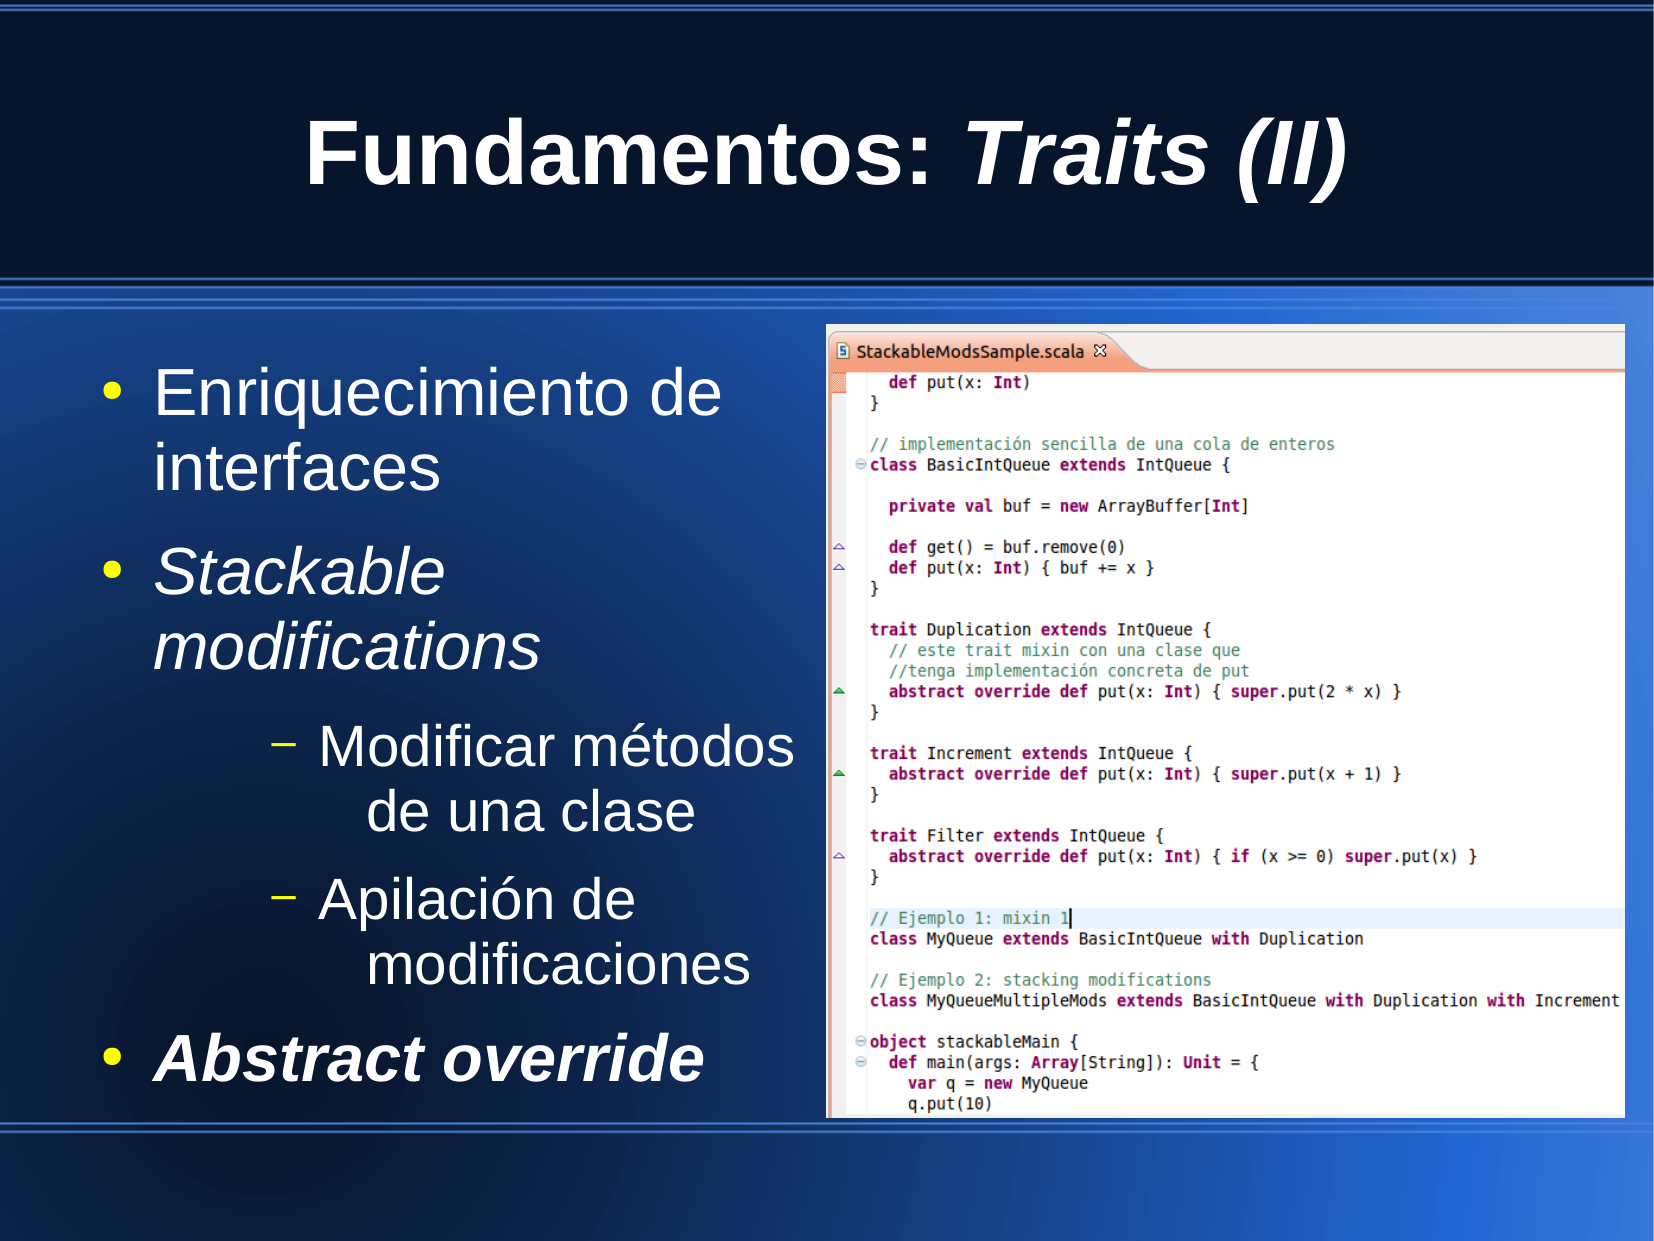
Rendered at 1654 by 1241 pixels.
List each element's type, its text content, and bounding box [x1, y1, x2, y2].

title Fundamentos: Traits (II) [82, 49, 1571, 257]
list Enriquecimiento de interfaces Stackable modifications Modificar métodos de una clase Apilación de modificaciones Abstract override [82, 355, 809, 1174]
picture [0, 0, 1654, 1241]
